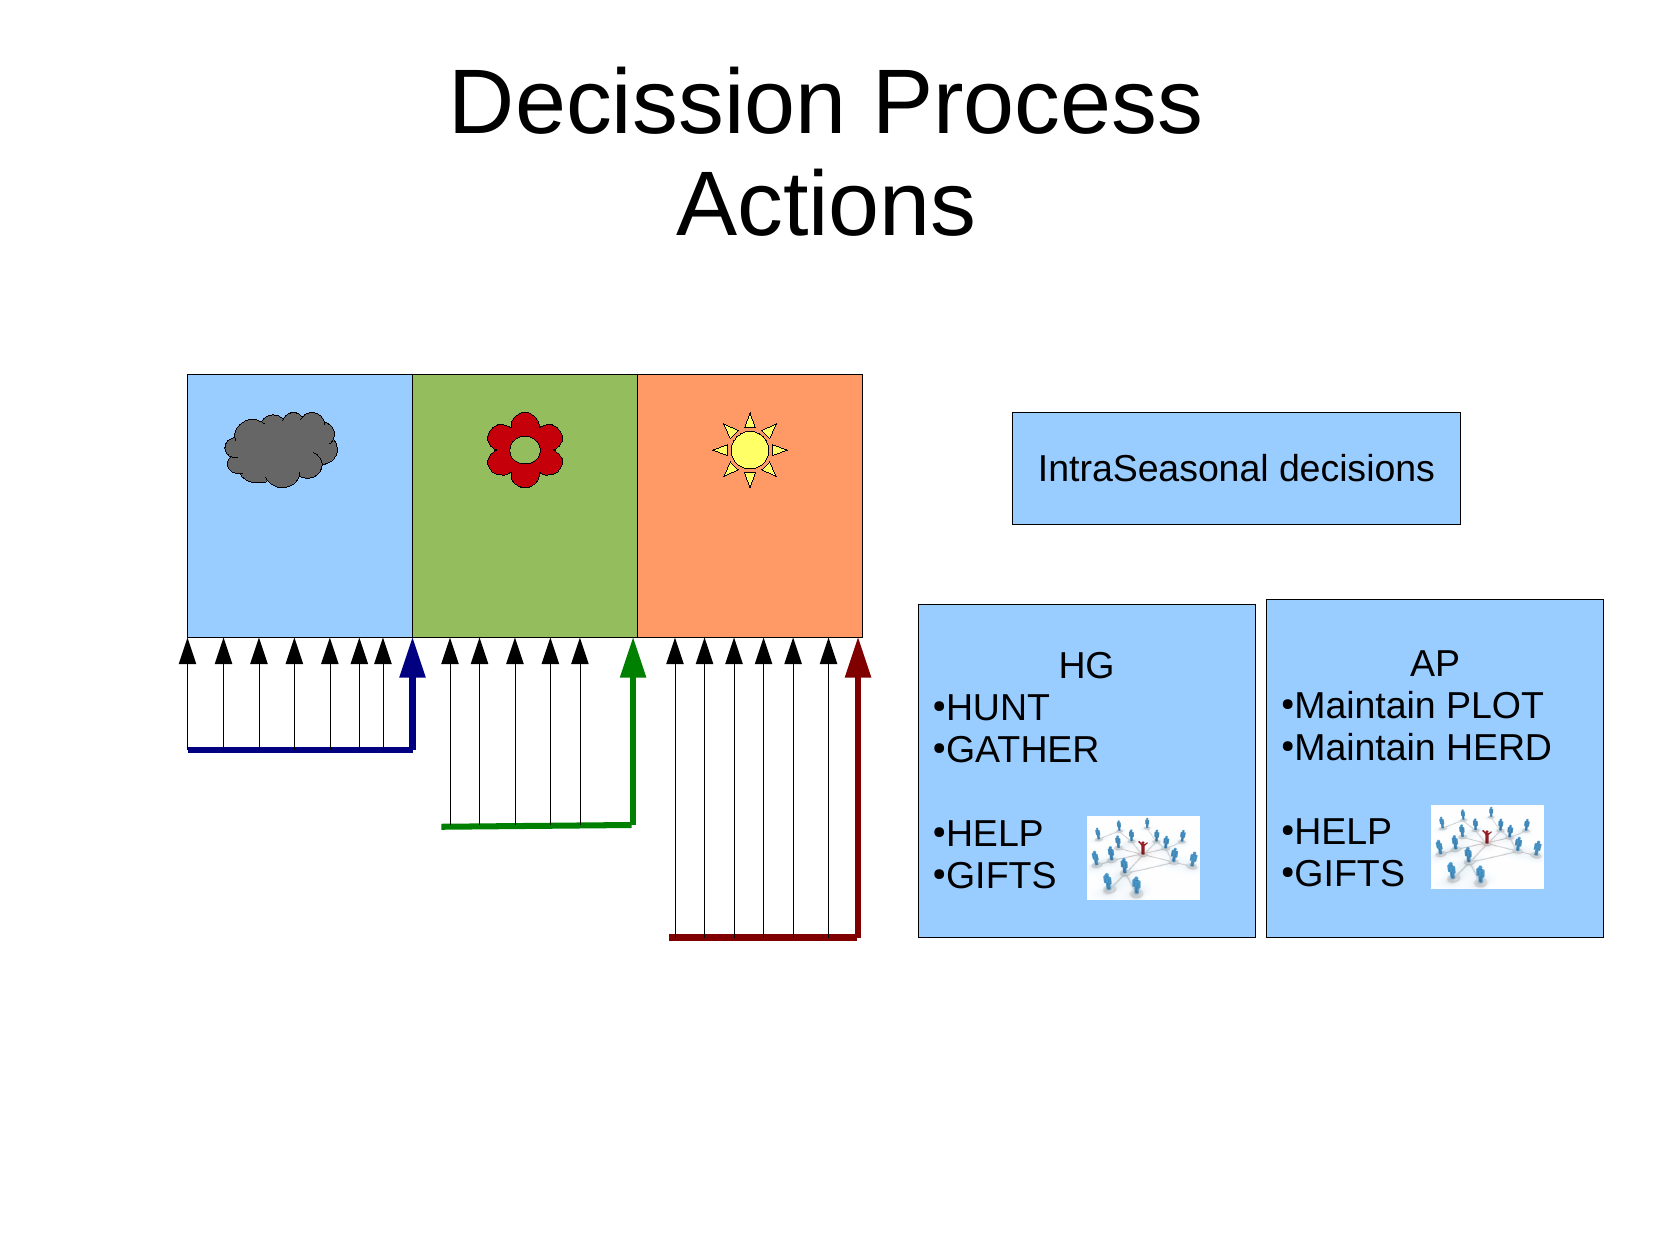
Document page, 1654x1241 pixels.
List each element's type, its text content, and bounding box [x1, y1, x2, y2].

text_box HG HUNT GATHER HELP GIFTS [918, 604, 1256, 938]
title Decission Process Actions [82, 49, 1571, 257]
picture [1431, 805, 1544, 889]
text_box AP Maintain PLOT Maintain HERD HELP GIFTS [1266, 599, 1604, 938]
picture [1087, 816, 1200, 901]
text_box [187, 374, 863, 638]
text_box IntraSeasonal decisions [1012, 412, 1461, 525]
